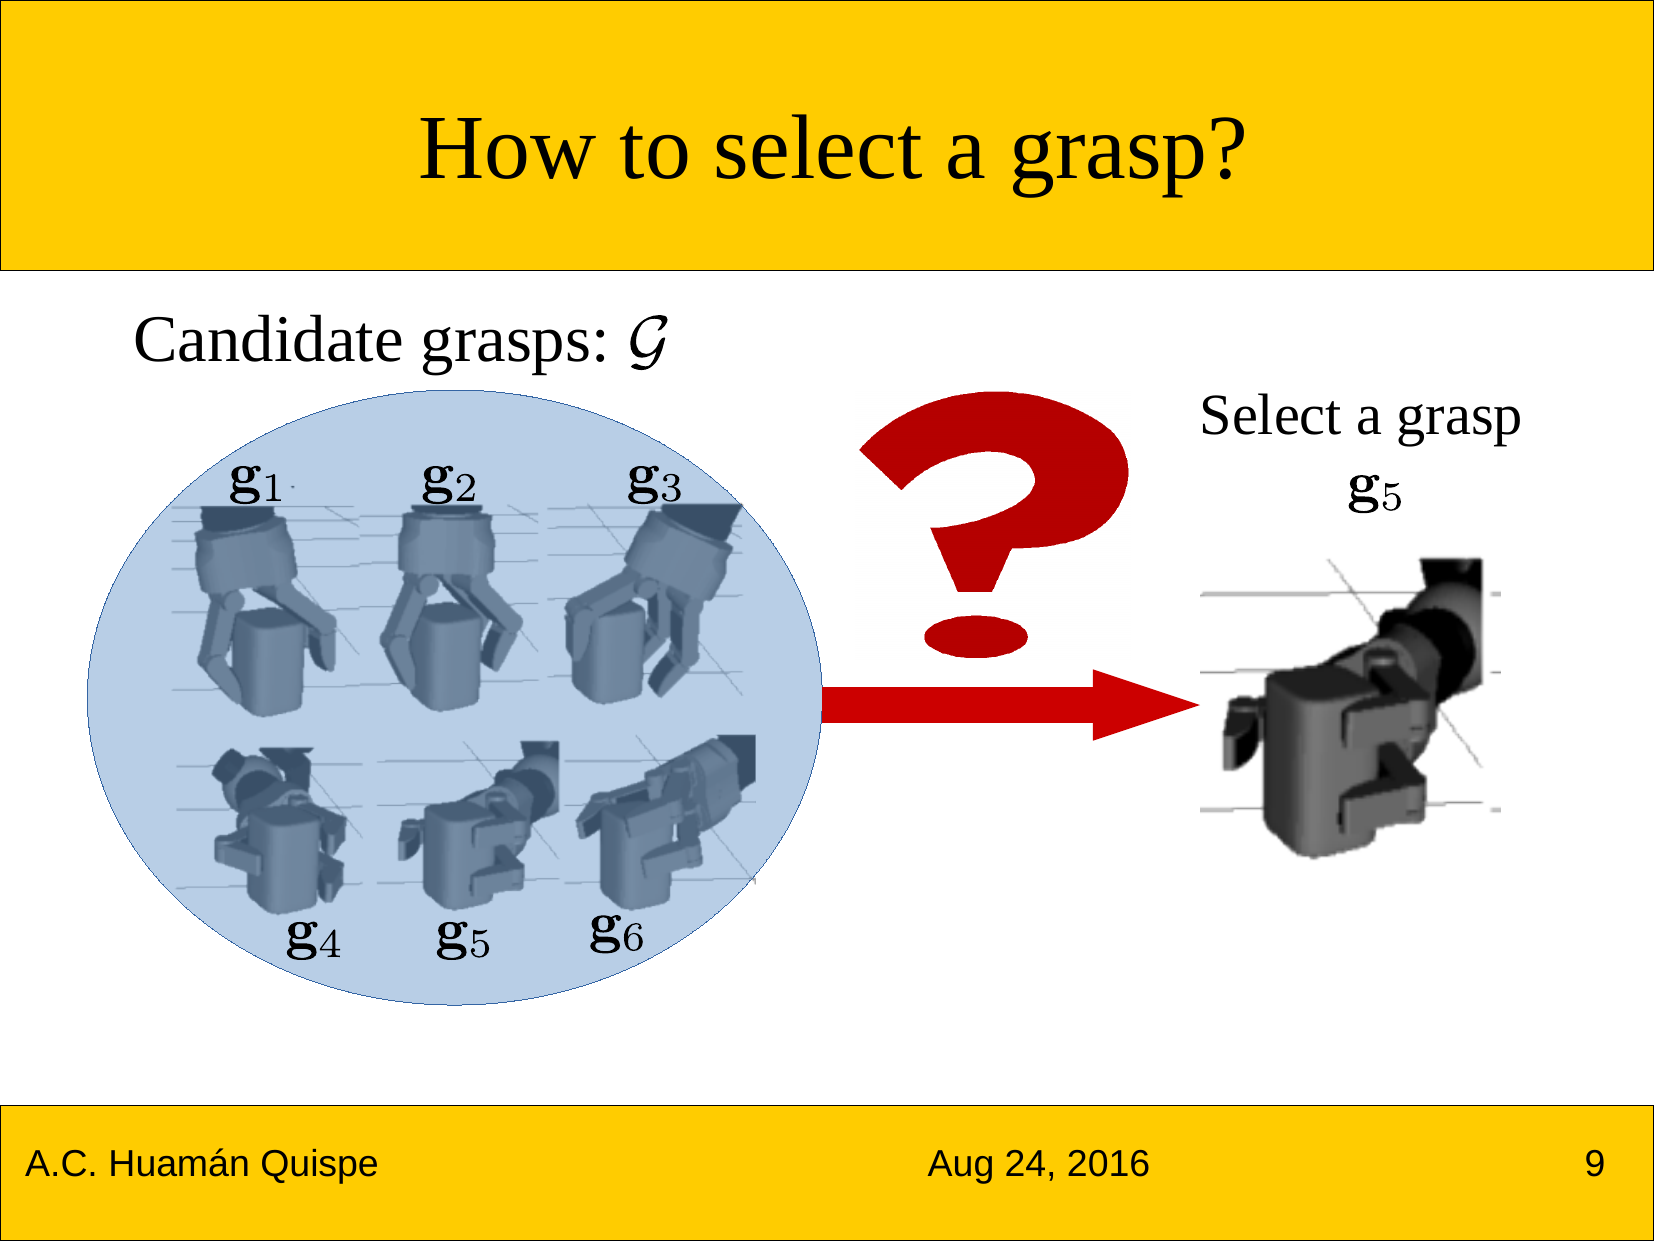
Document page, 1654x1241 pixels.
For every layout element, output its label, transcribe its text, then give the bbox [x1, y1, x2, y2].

text_box Candidate grasps: [118, 294, 639, 384]
title How to select a grasp? [90, 43, 1579, 251]
picture [128, 840, 214, 931]
picture [1200, 530, 1501, 870]
text_box [1346, 474, 1404, 514]
text_box Select a grasp [1185, 375, 1589, 455]
picture [128, 426, 280, 555]
picture [630, 426, 766, 532]
picture [696, 863, 766, 931]
picture [855, 389, 1131, 661]
text_box [639, 315, 671, 371]
text_box [87, 390, 823, 1006]
